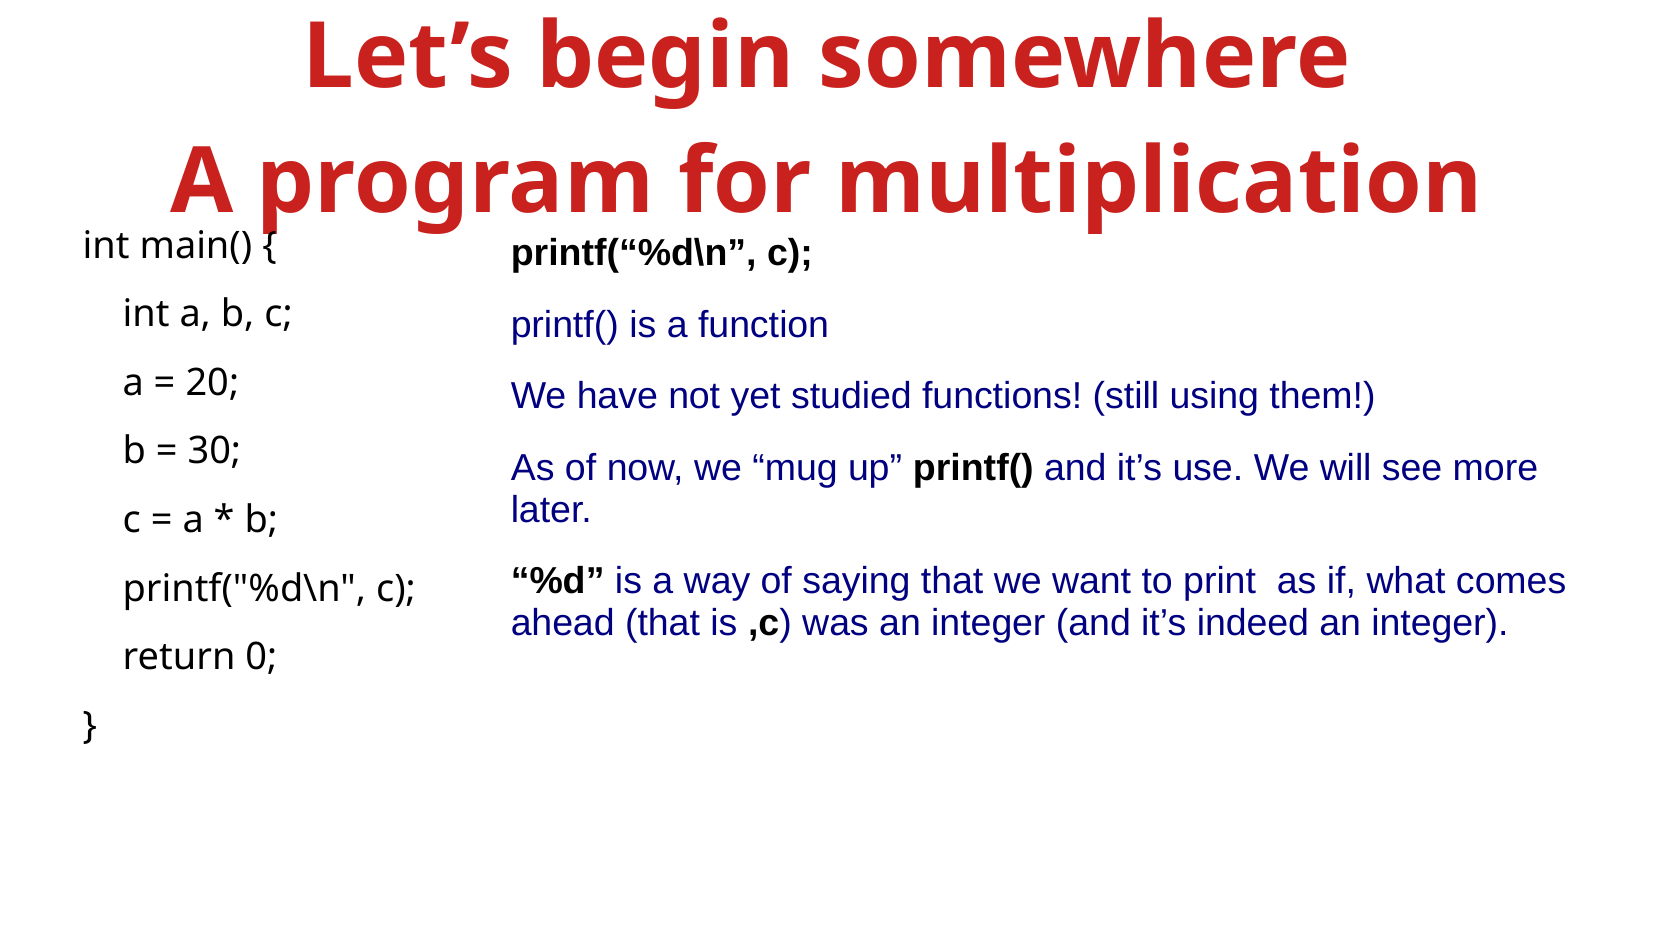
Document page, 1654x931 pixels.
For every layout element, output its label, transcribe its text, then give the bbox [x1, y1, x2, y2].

text_box printf(“%d\n”, c); printf() is a function We have not yet studied functions! (still using them!) As of now, we “mug up” printf() and it’s use. We will see more later. “%d” is a way of saying that we want to print as if, what comes ahead (that is ,c) was an integer (and it’s indeed an integer). [496, 224, 1583, 723]
list int main() { int a, b, c; a = 20; b = 30; c = a * b; printf("%d\n", c); return 0; } [82, 217, 461, 758]
title Let’s begin somewhere A program for multiplication [82, 22, 1571, 207]
